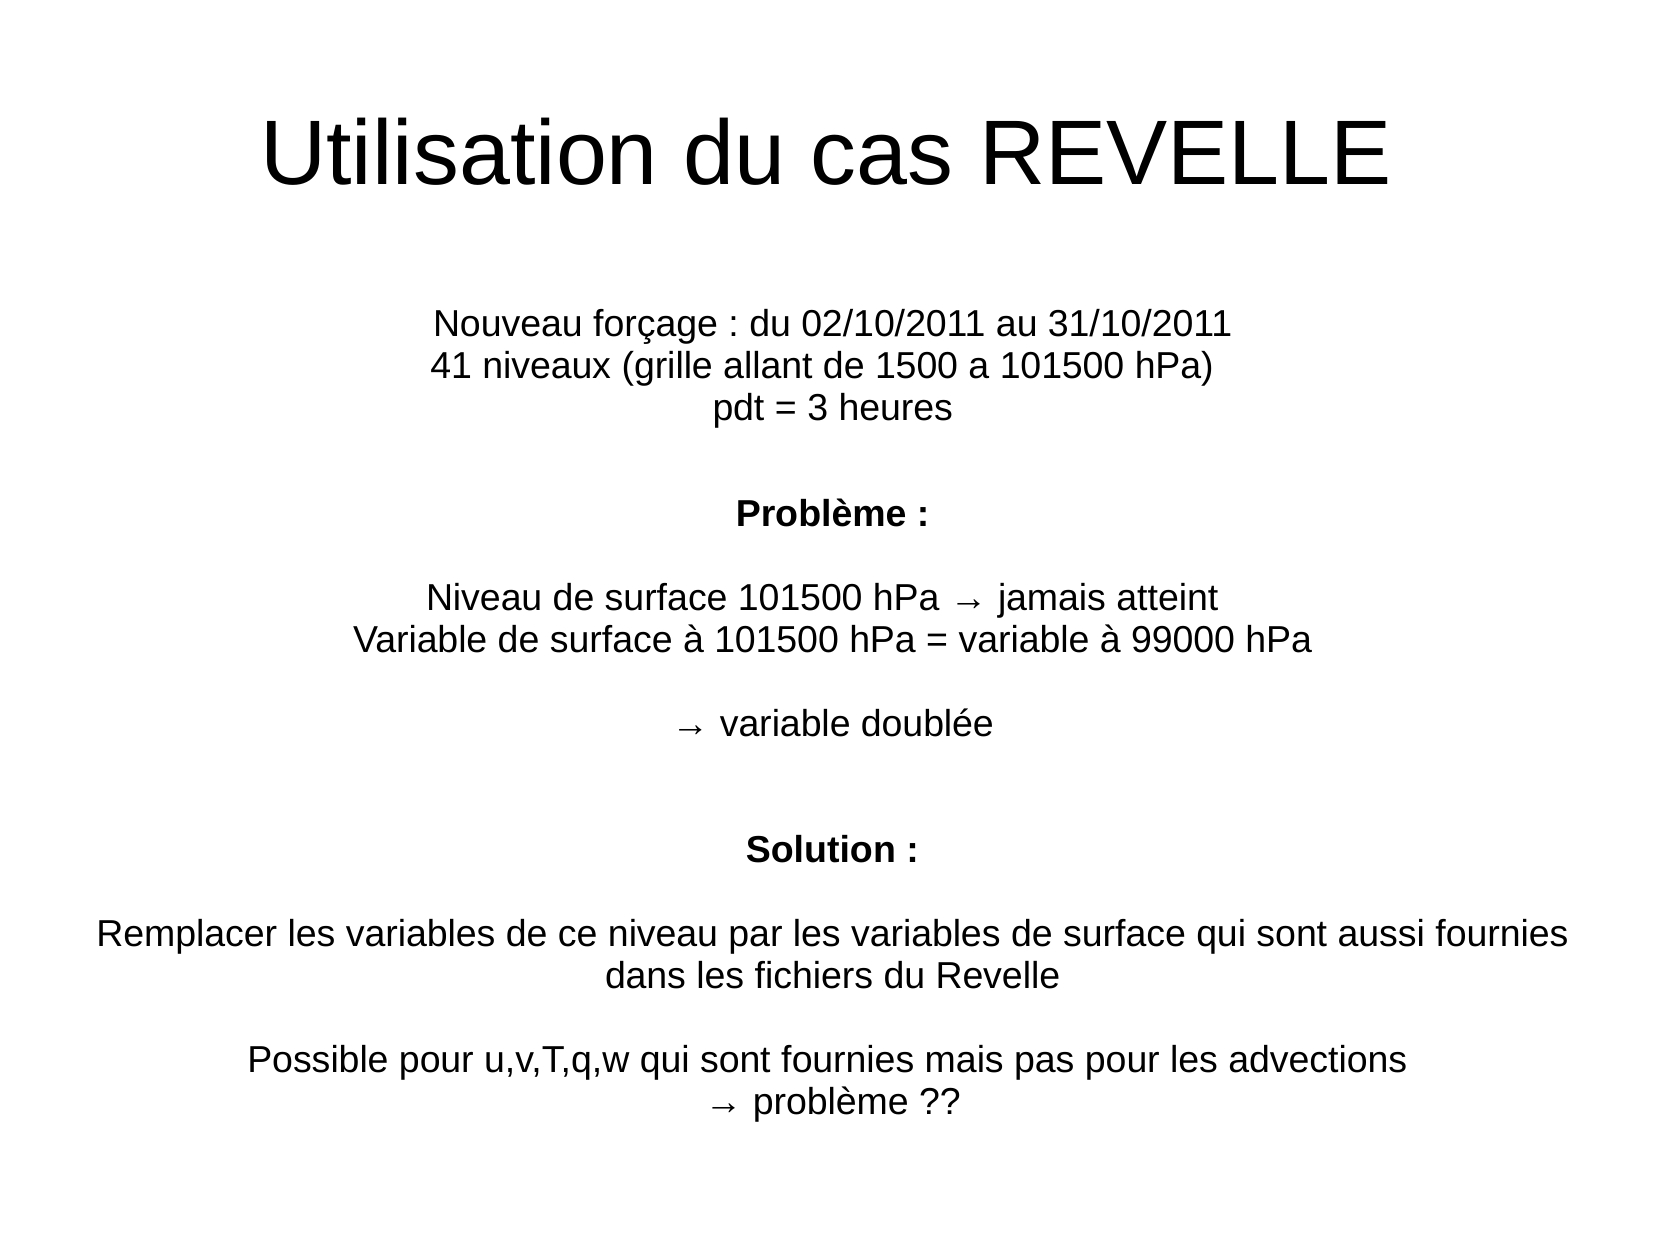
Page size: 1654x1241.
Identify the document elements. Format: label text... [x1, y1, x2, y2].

title Utilisation du cas REVELLE [82, 49, 1571, 257]
text_box Nouveau forçage : du 02/10/2011 au 31/10/2011 41 niveaux (grille allant de 1500 a 101500 hPa) pdt = 3 heures [70, 295, 1595, 437]
text_box Problème : Niveau de surface 101500 hPa → jamais atteint Variable de surface à 101500 hPa = variable à 99000 hPa → variable doublée Solution : Remplacer les variables de ce niveau par les variables de surface qui sont aussi fournies dans les fichiers du Revelle Possible pour u,v,T,q,w qui sont fournies mais pas pour les advections → problème ?? [70, 485, 1595, 1130]
